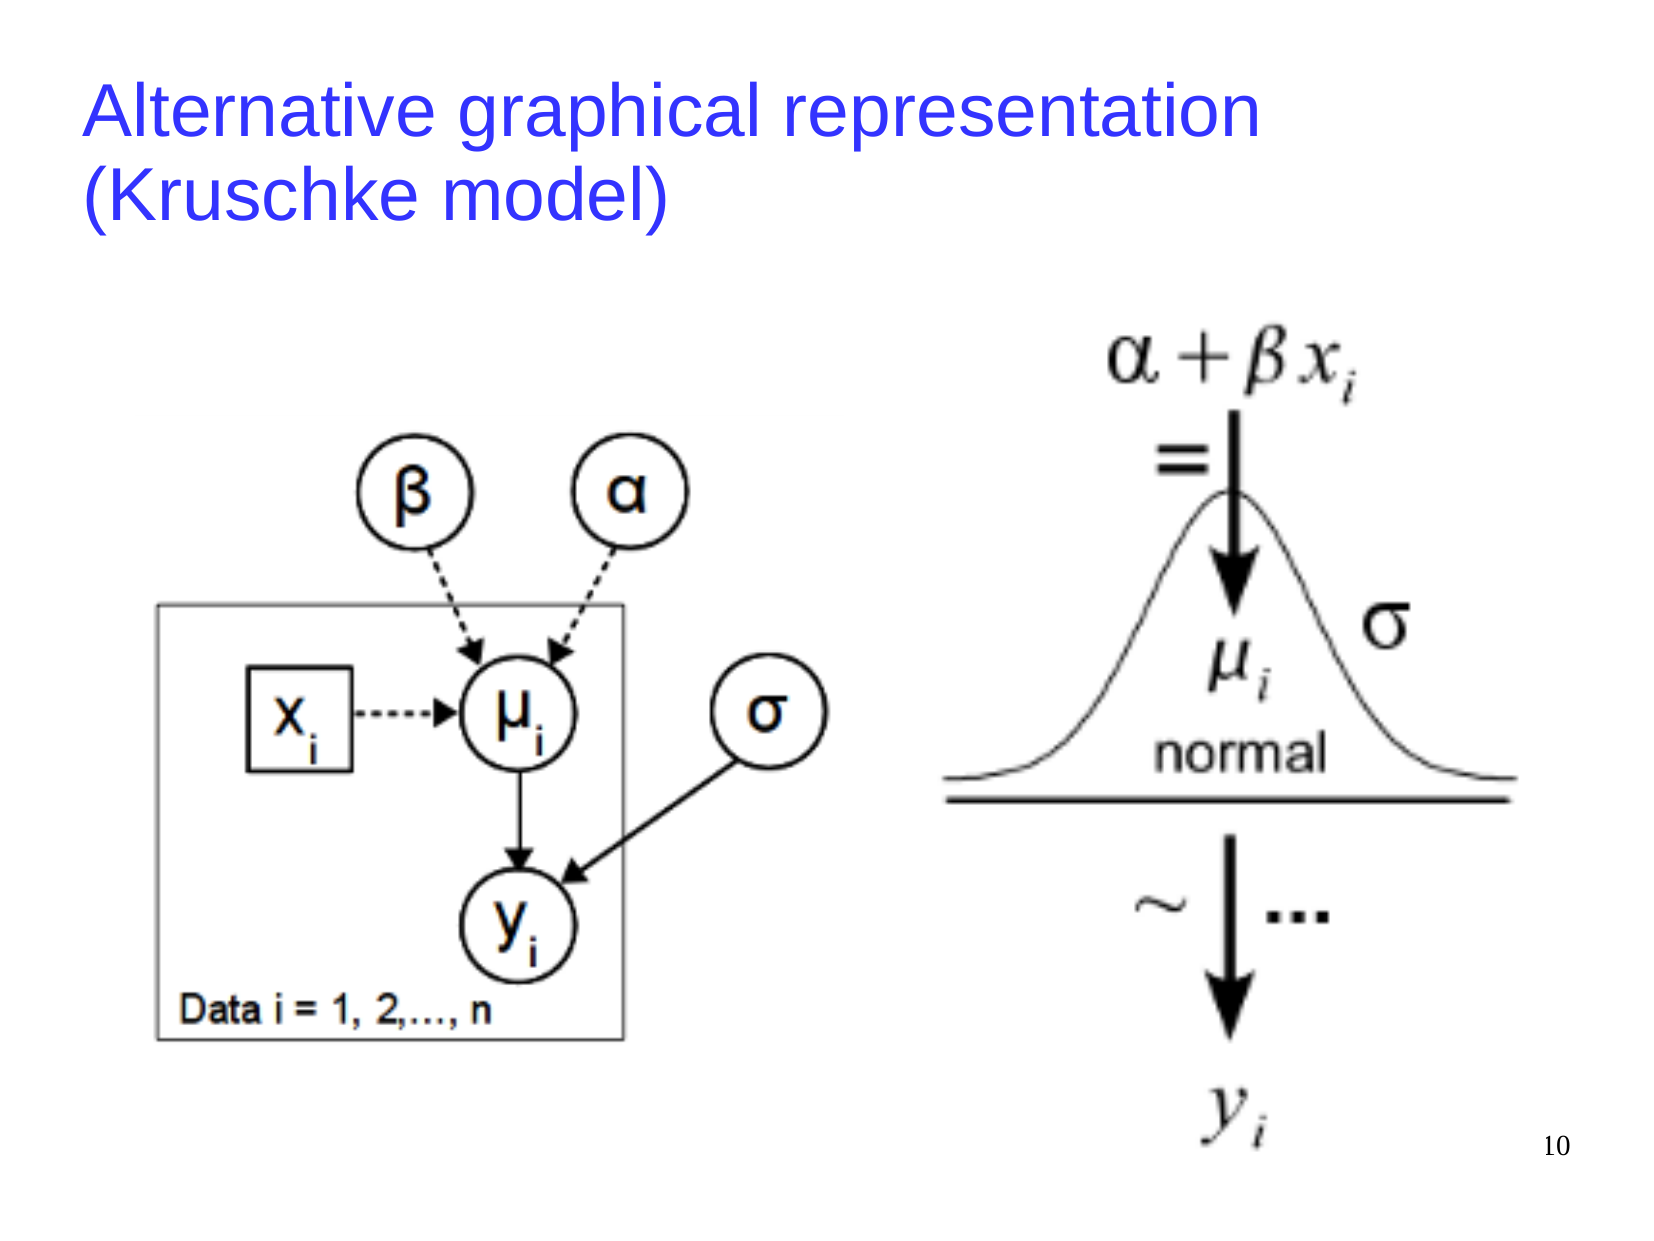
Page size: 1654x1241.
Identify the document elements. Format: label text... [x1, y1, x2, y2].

title Alternative graphical representation (Kruschke model) [82, 49, 1571, 257]
picture [917, 284, 1546, 1179]
picture [135, 415, 844, 1066]
